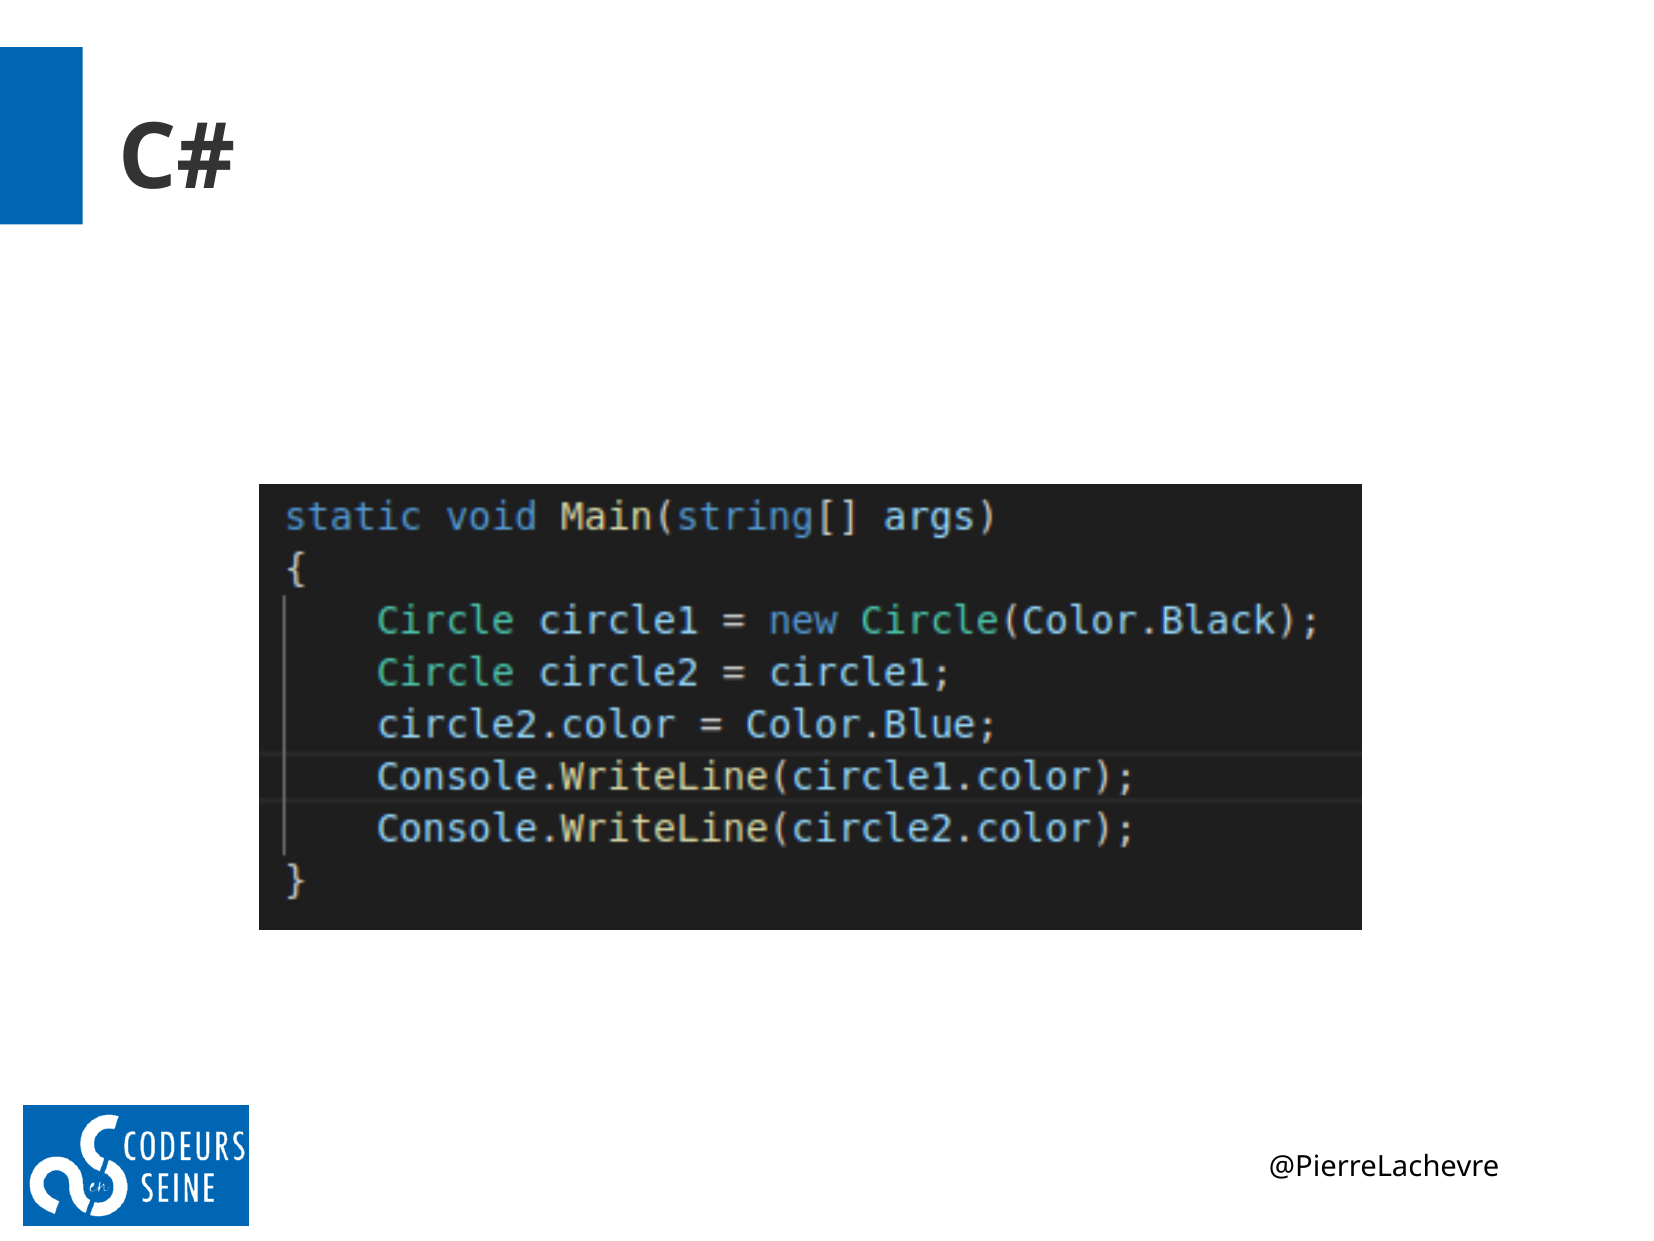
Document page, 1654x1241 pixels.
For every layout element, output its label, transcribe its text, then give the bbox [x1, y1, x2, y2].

picture [23, 1105, 249, 1226]
title C# [118, 49, 1571, 257]
picture [259, 484, 1362, 930]
